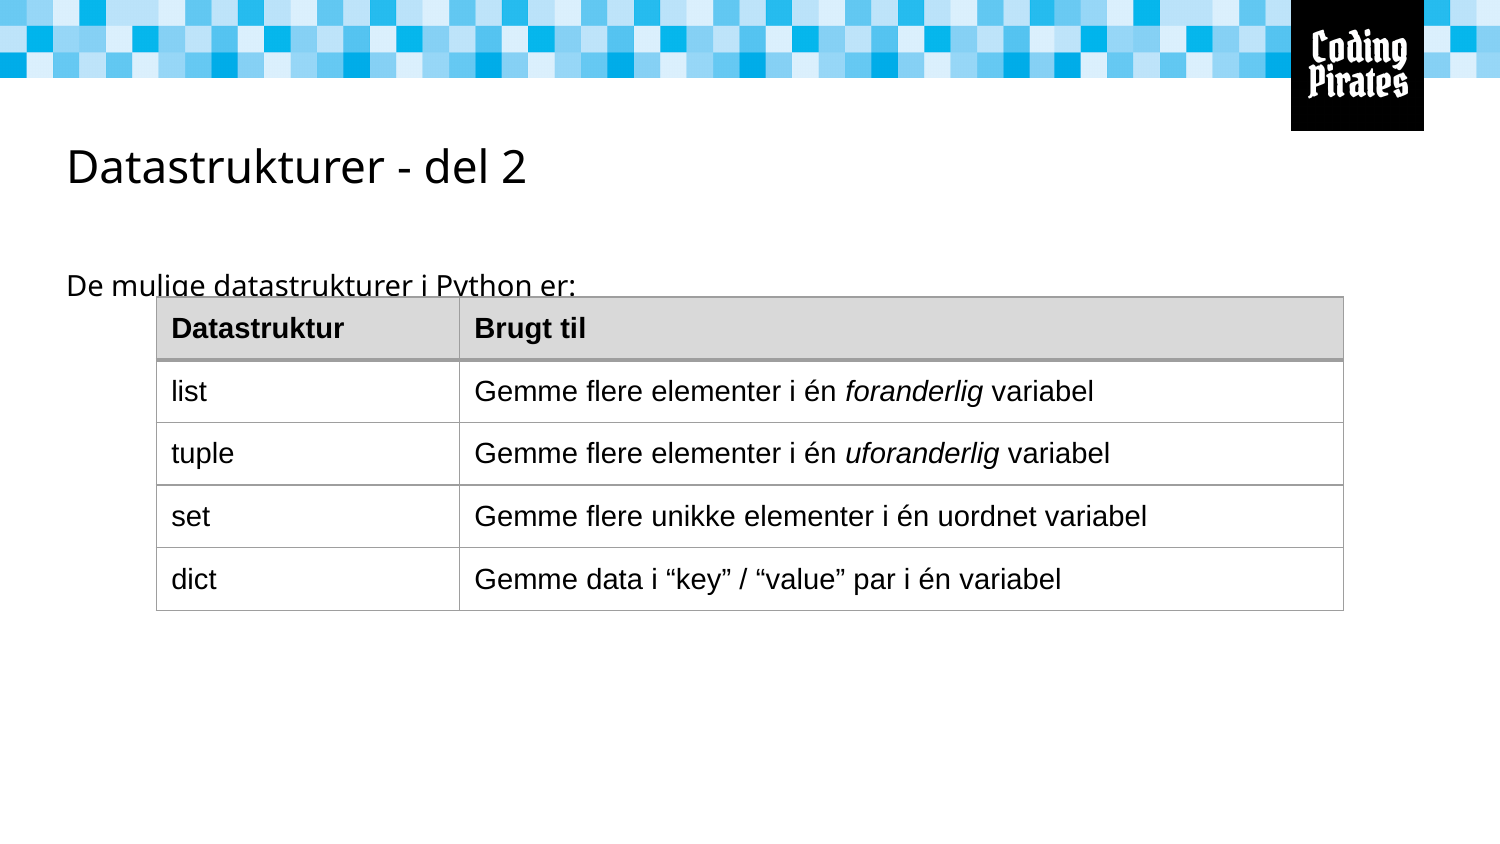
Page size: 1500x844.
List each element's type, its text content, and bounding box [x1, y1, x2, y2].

table_cell Gemme flere elementer i én foranderlig variabel [460, 362, 1343, 422]
table_cell Gemme flere unikke elementer i én uordnet variabel [460, 486, 1343, 547]
picture [1291, 0, 1424, 131]
table_cell list [157, 362, 459, 422]
table_cell dict [157, 548, 459, 610]
title Datastrukturer - del 2 [51, 123, 1223, 216]
table_header Brugt til [460, 298, 1343, 358]
picture [0, 0, 1056, 78]
table_cell Gemme flere elementer i én uforanderlig variabel [460, 423, 1343, 484]
table_cell tuple [157, 423, 459, 484]
table_header Datastruktur [157, 298, 459, 358]
table_cell Gemme data i “key” / “value” par i én variabel [460, 548, 1343, 610]
list De mulige datastrukturer i Python er: [51, 216, 1449, 299]
table_cell set [157, 486, 459, 547]
